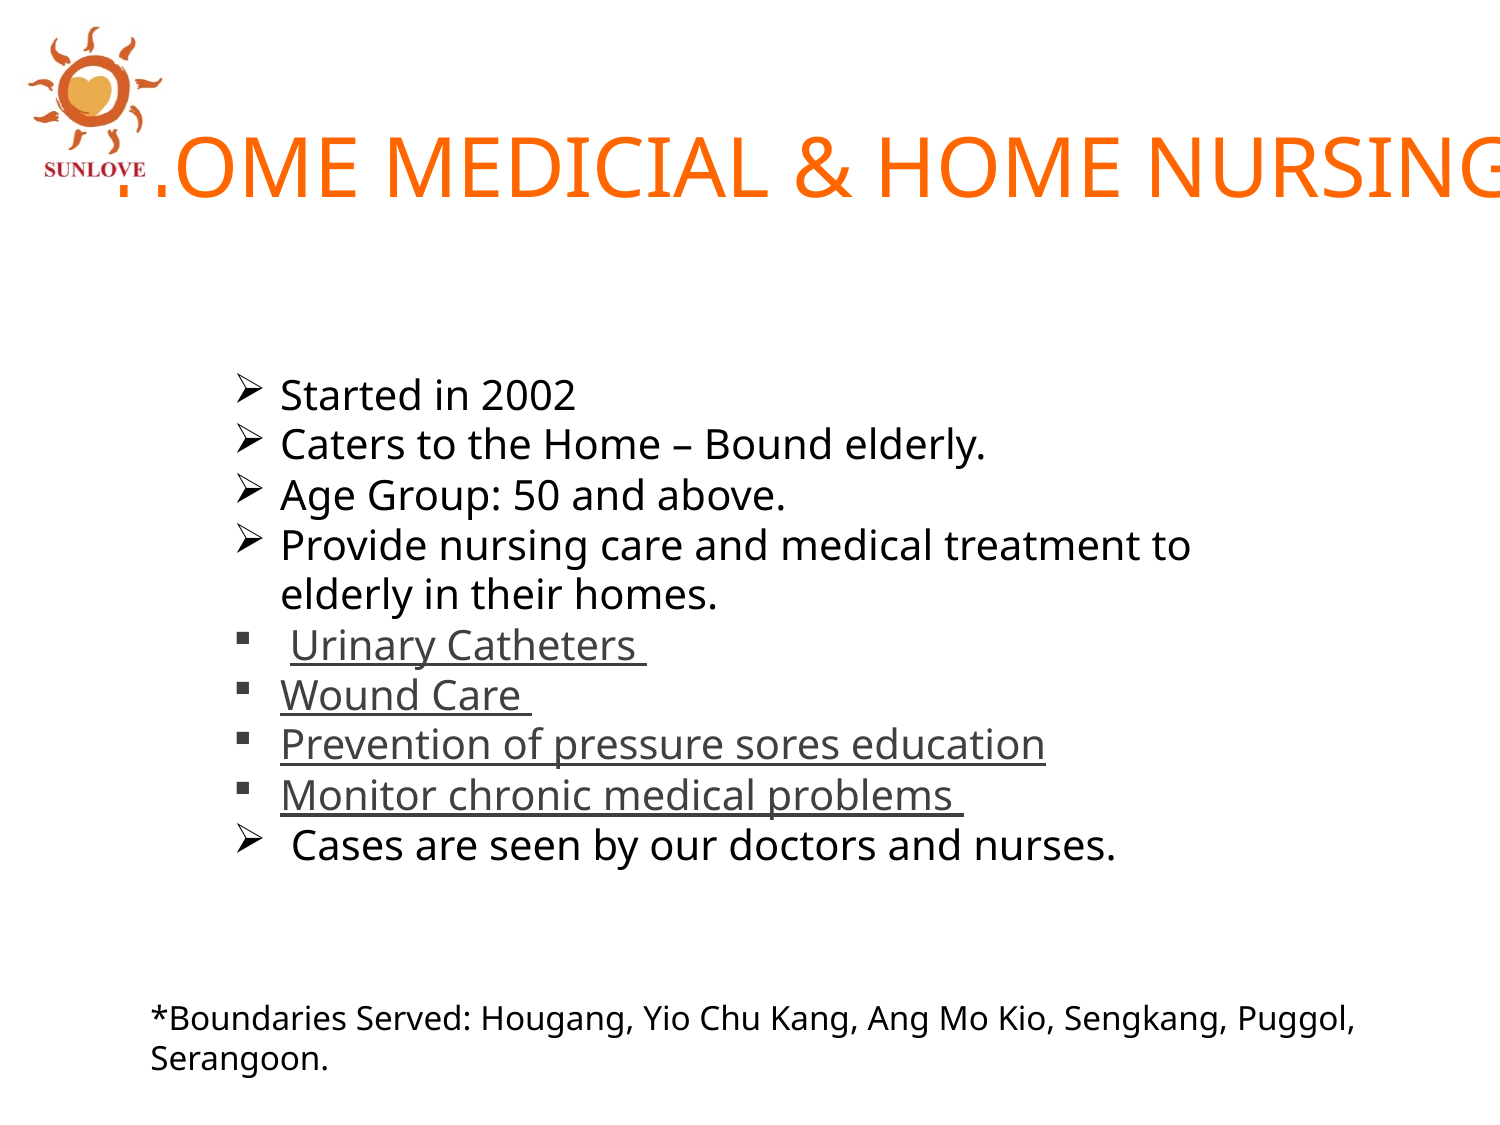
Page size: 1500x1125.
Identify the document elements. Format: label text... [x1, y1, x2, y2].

text_box Started in 2002 Caters to the Home – Bound elderly. Age Group: 50 and above. Provide nursing care and medical treatment to elderly in their homes. Urinary Catheters Wound Care Prevention of pressure sores education Monitor chronic medical problems Cases are seen by our doctors and nurses. [218, 360, 1341, 876]
text_box *Boundaries Served: Hougang, Yio Chu Kang, Ang Mo Kio, Sengkang, Puggol, Serangoon. [135, 989, 1376, 1085]
picture [20, 18, 170, 185]
title HOME MEDICIAL & HOME NURSING [95, 78, 1500, 251]
